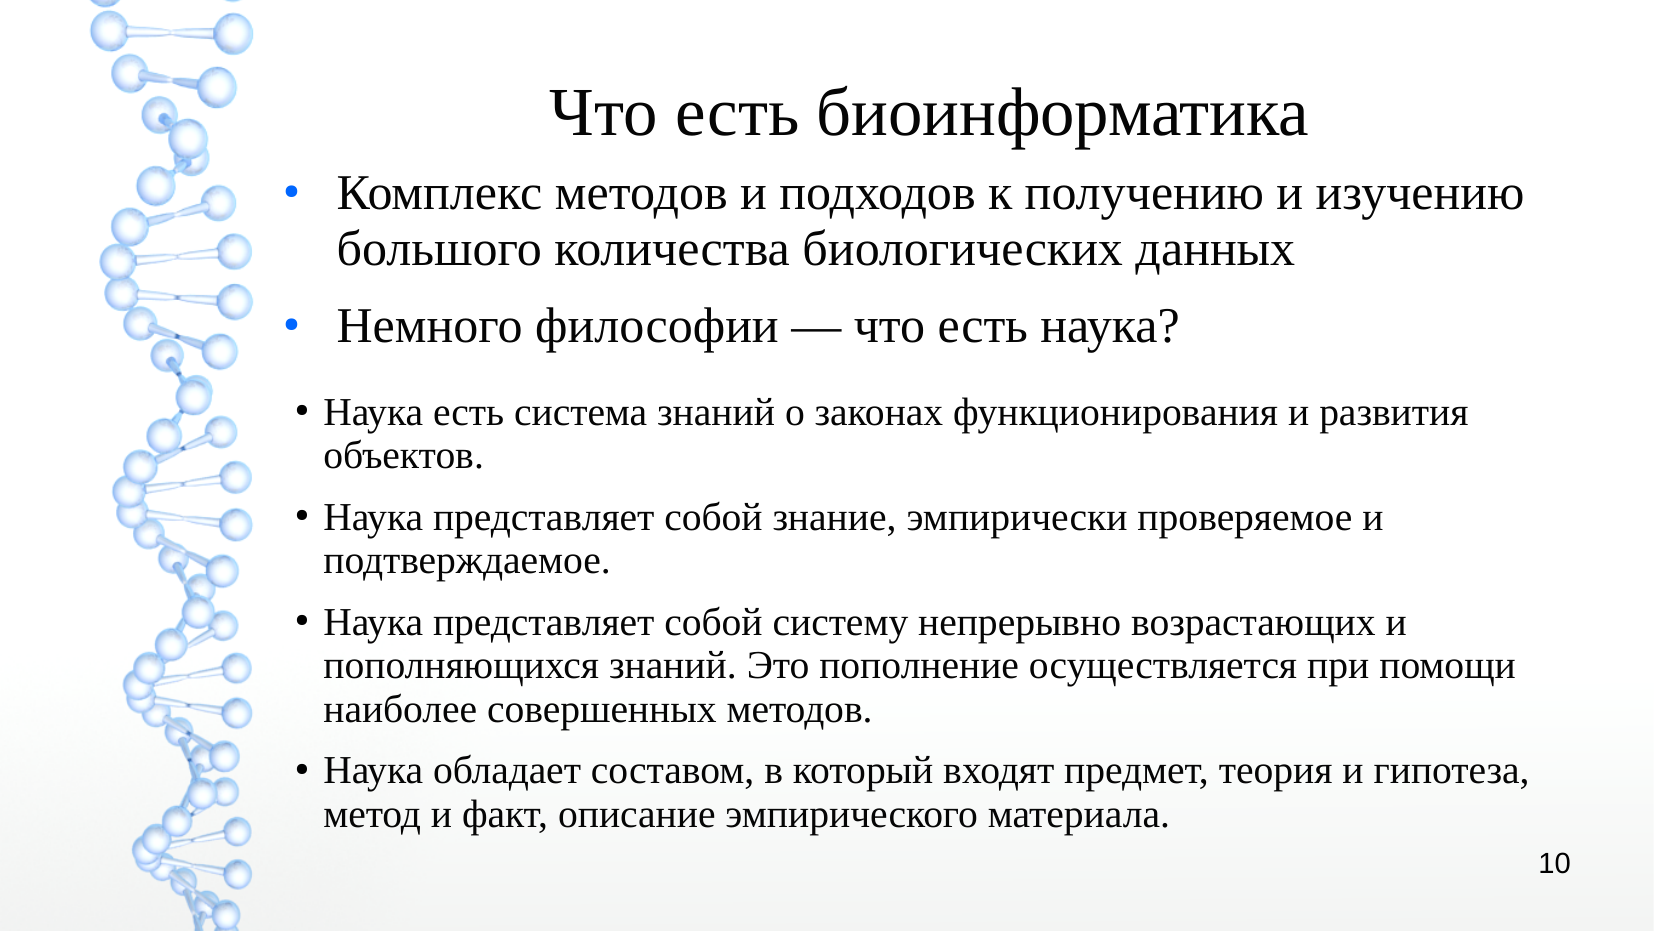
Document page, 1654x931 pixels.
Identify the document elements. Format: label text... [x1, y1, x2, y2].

list Комплекс методов и подходов к получению и изучению большого количества биологических данных Немного философии — что есть наука? [265, 165, 1595, 367]
list Наука есть система знаний о законах функционирования и развития объектов. Наука представляет собой знание, эмпирически проверяемое и подтверждаемое. Наука представляет собой систему непрерывно возрастающих и пополняющихся знаний. Это пополнение осуществляется при помощи наиболее совершенных методов. Наука обладает составом, в который входят предмет, теория и гипотеза, метод и факт, описание эмпирического материала. [295, 389, 1625, 839]
title Что есть биоинформатика [265, 35, 1595, 165]
picture [0, 0, 1654, 931]
